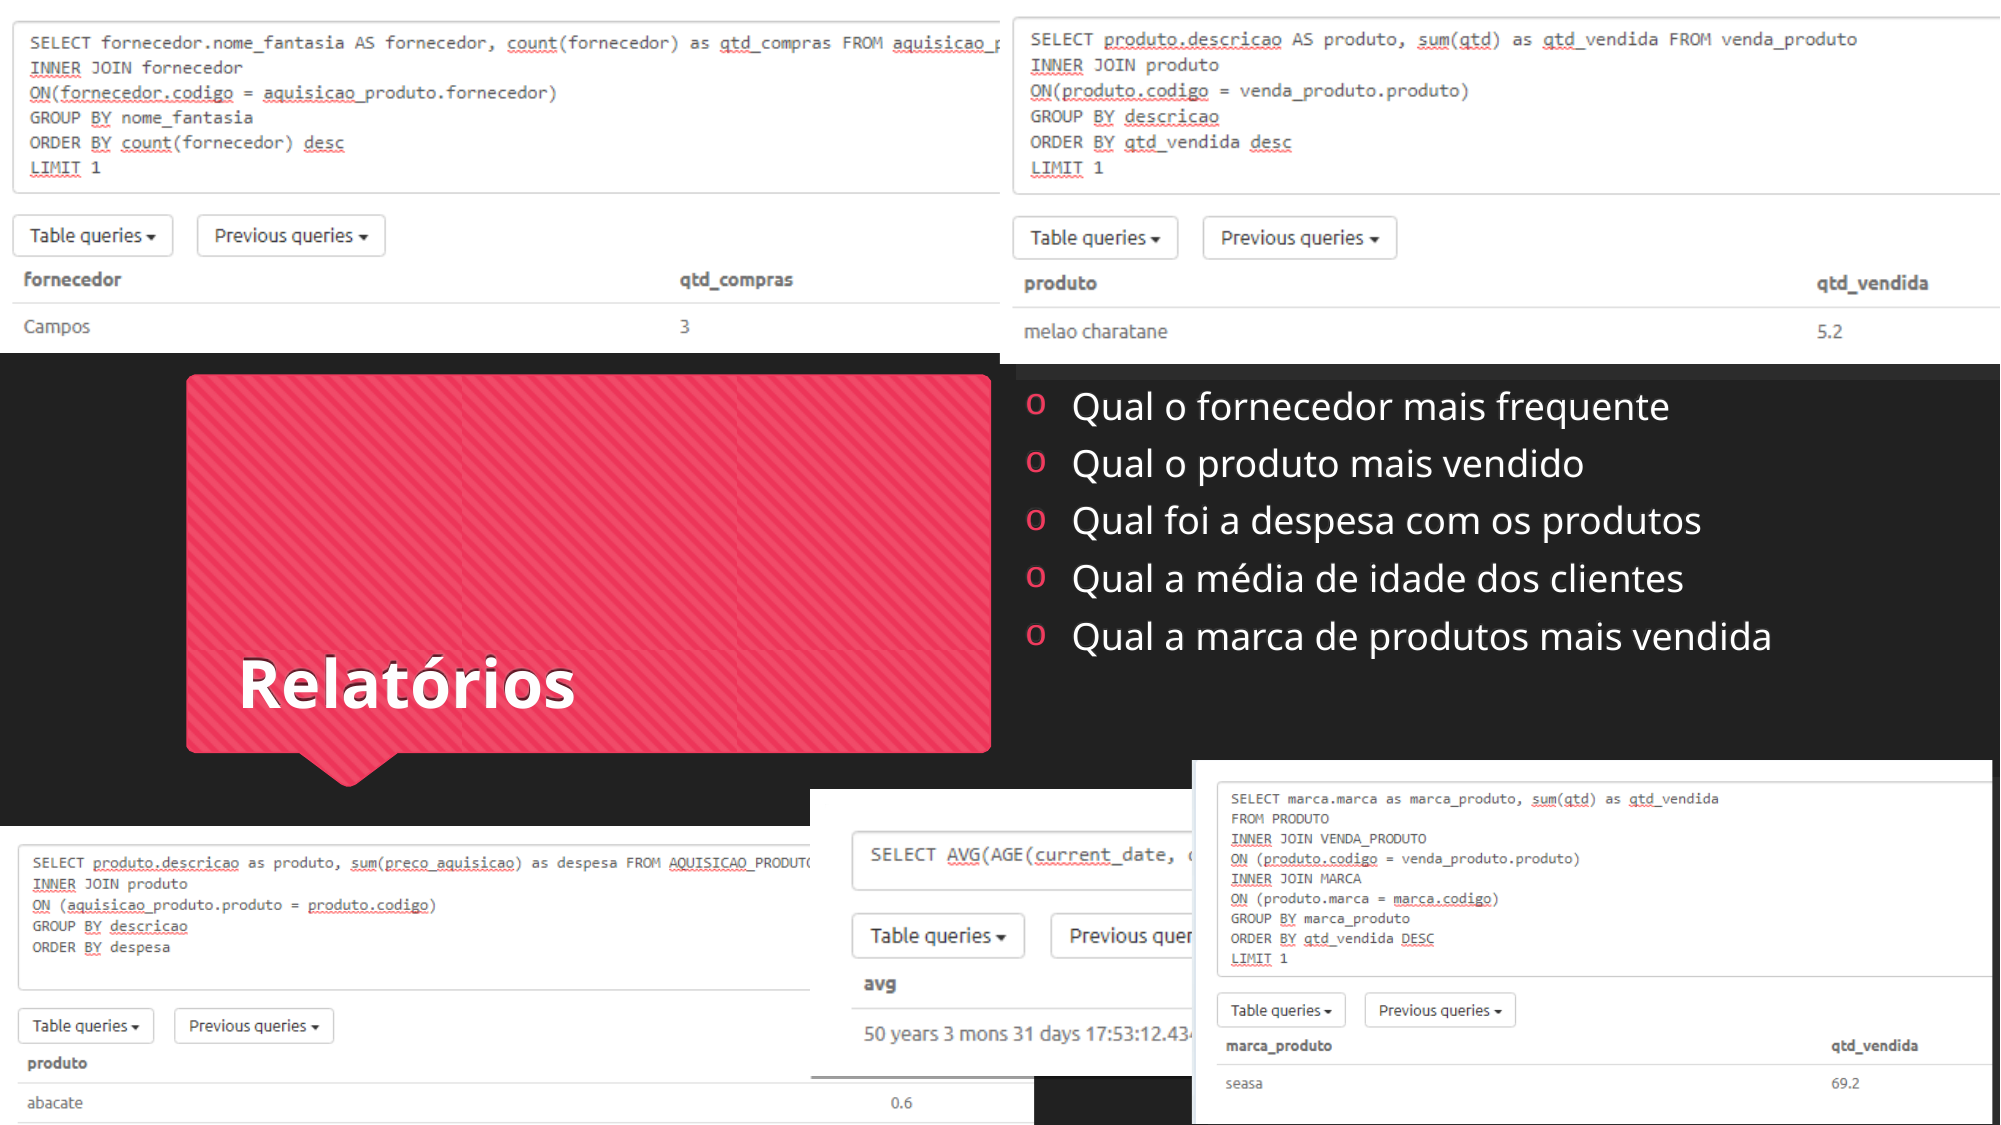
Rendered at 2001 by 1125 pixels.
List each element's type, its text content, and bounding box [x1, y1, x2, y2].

picture [0, 826, 1035, 1125]
title Relatórios [222, 399, 942, 729]
picture [0, 0, 2000, 364]
picture [188, 376, 989, 785]
list Qual o fornecedor mais frequente Qual o produto mais vendido Qual foi a despesa com os produtos Qual a média de idade dos clientes Qual a marca de produtos mais vendida [1009, 375, 1811, 752]
picture [825, 760, 1993, 1124]
